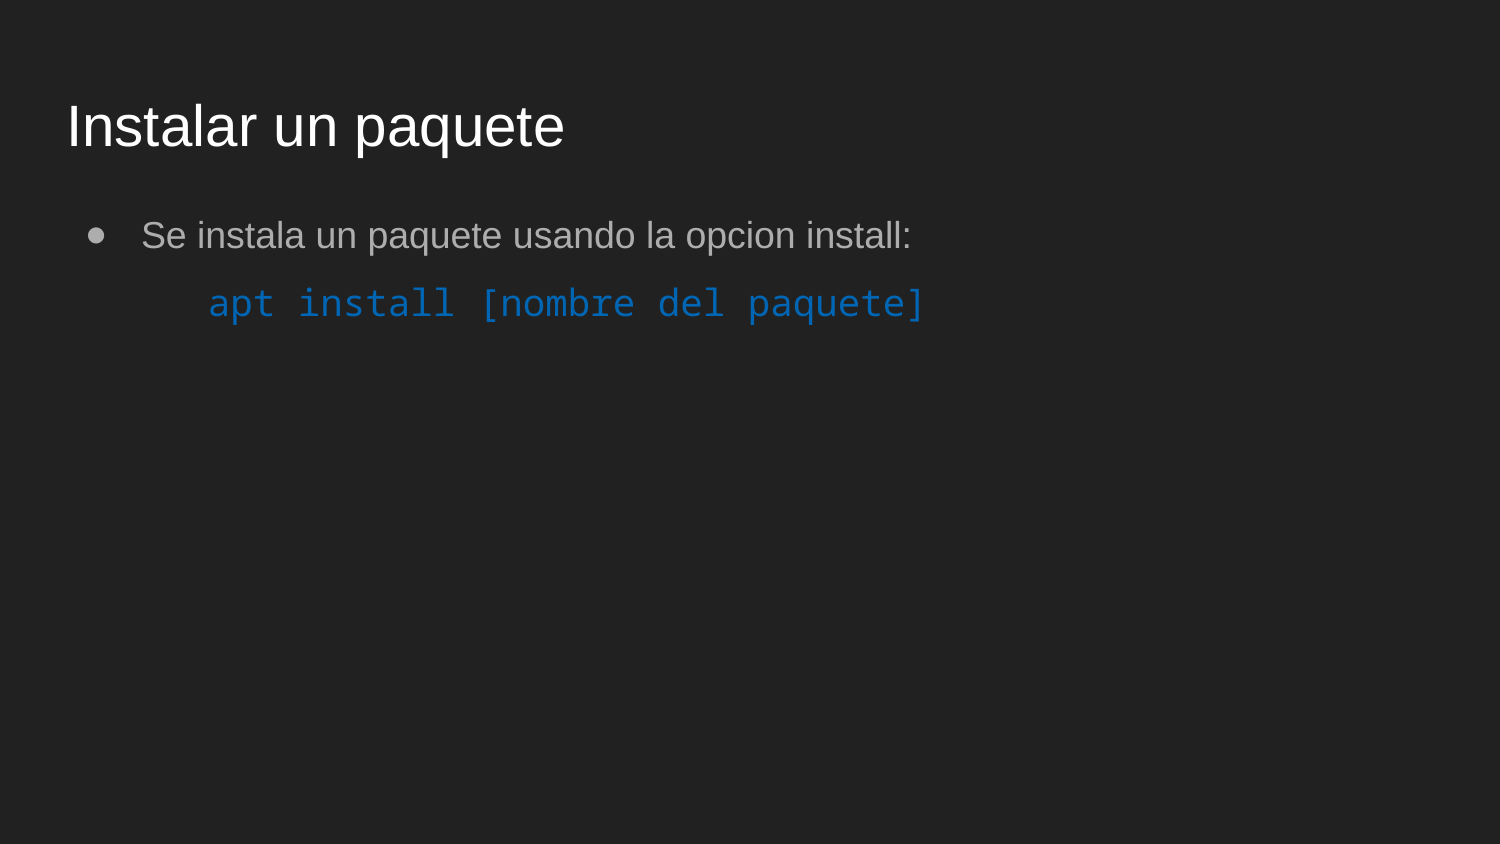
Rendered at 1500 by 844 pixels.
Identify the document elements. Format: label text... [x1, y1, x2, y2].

list Se instala un paquete usando la opcion install: apt install [nombre del paquete] [51, 189, 1449, 750]
title Instalar un paquete [51, 72, 1449, 167]
